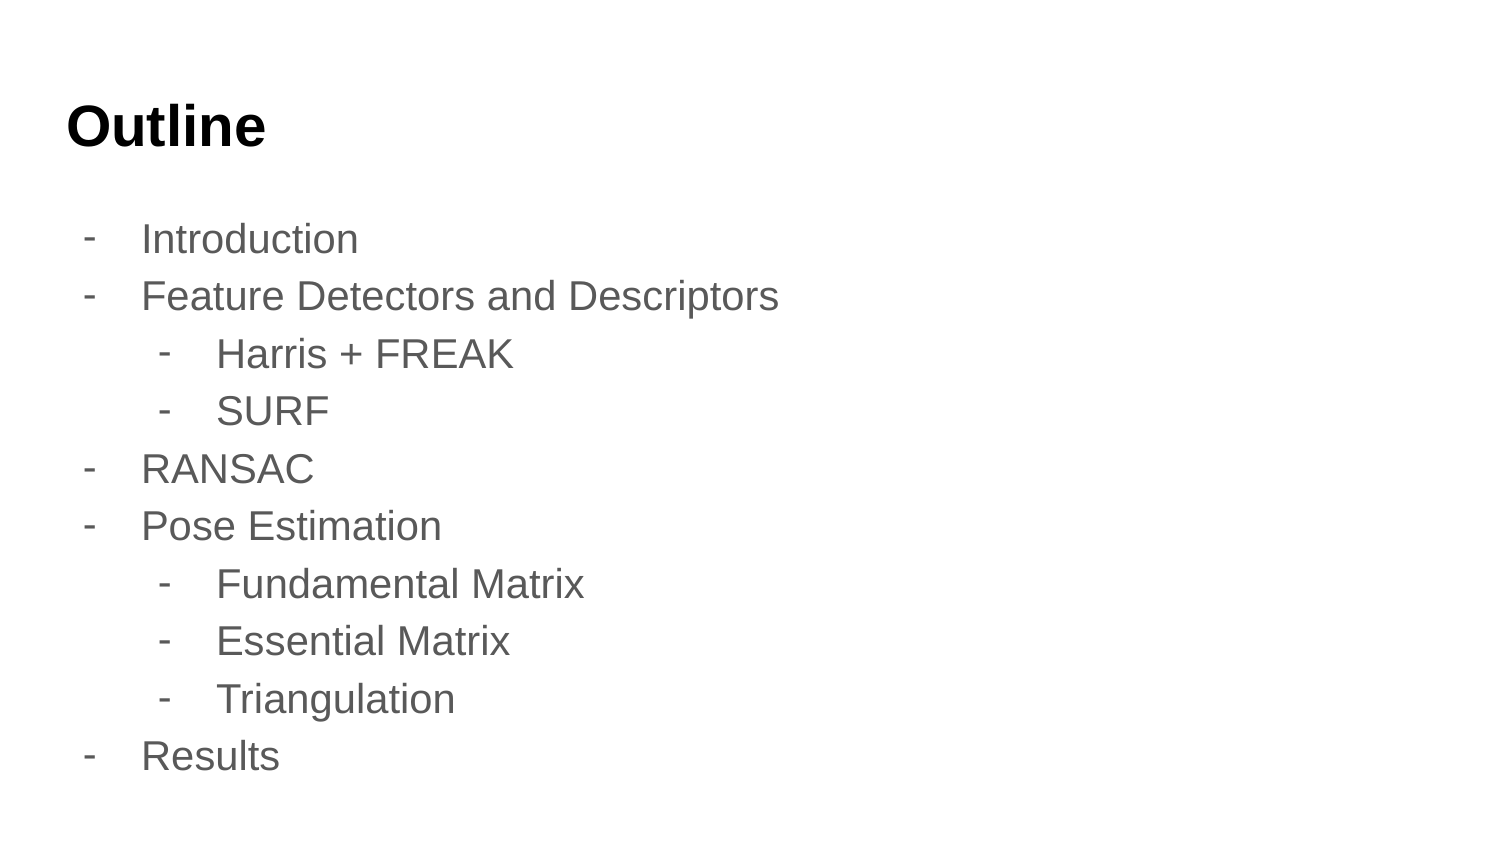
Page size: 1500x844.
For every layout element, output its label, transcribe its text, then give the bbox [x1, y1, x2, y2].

list Introduction Feature Detectors and Descriptors Harris + FREAK SURF RANSAC Pose Estimation Fundamental Matrix Essential Matrix Triangulation Results [51, 189, 1449, 750]
title Outline [51, 72, 1449, 167]
